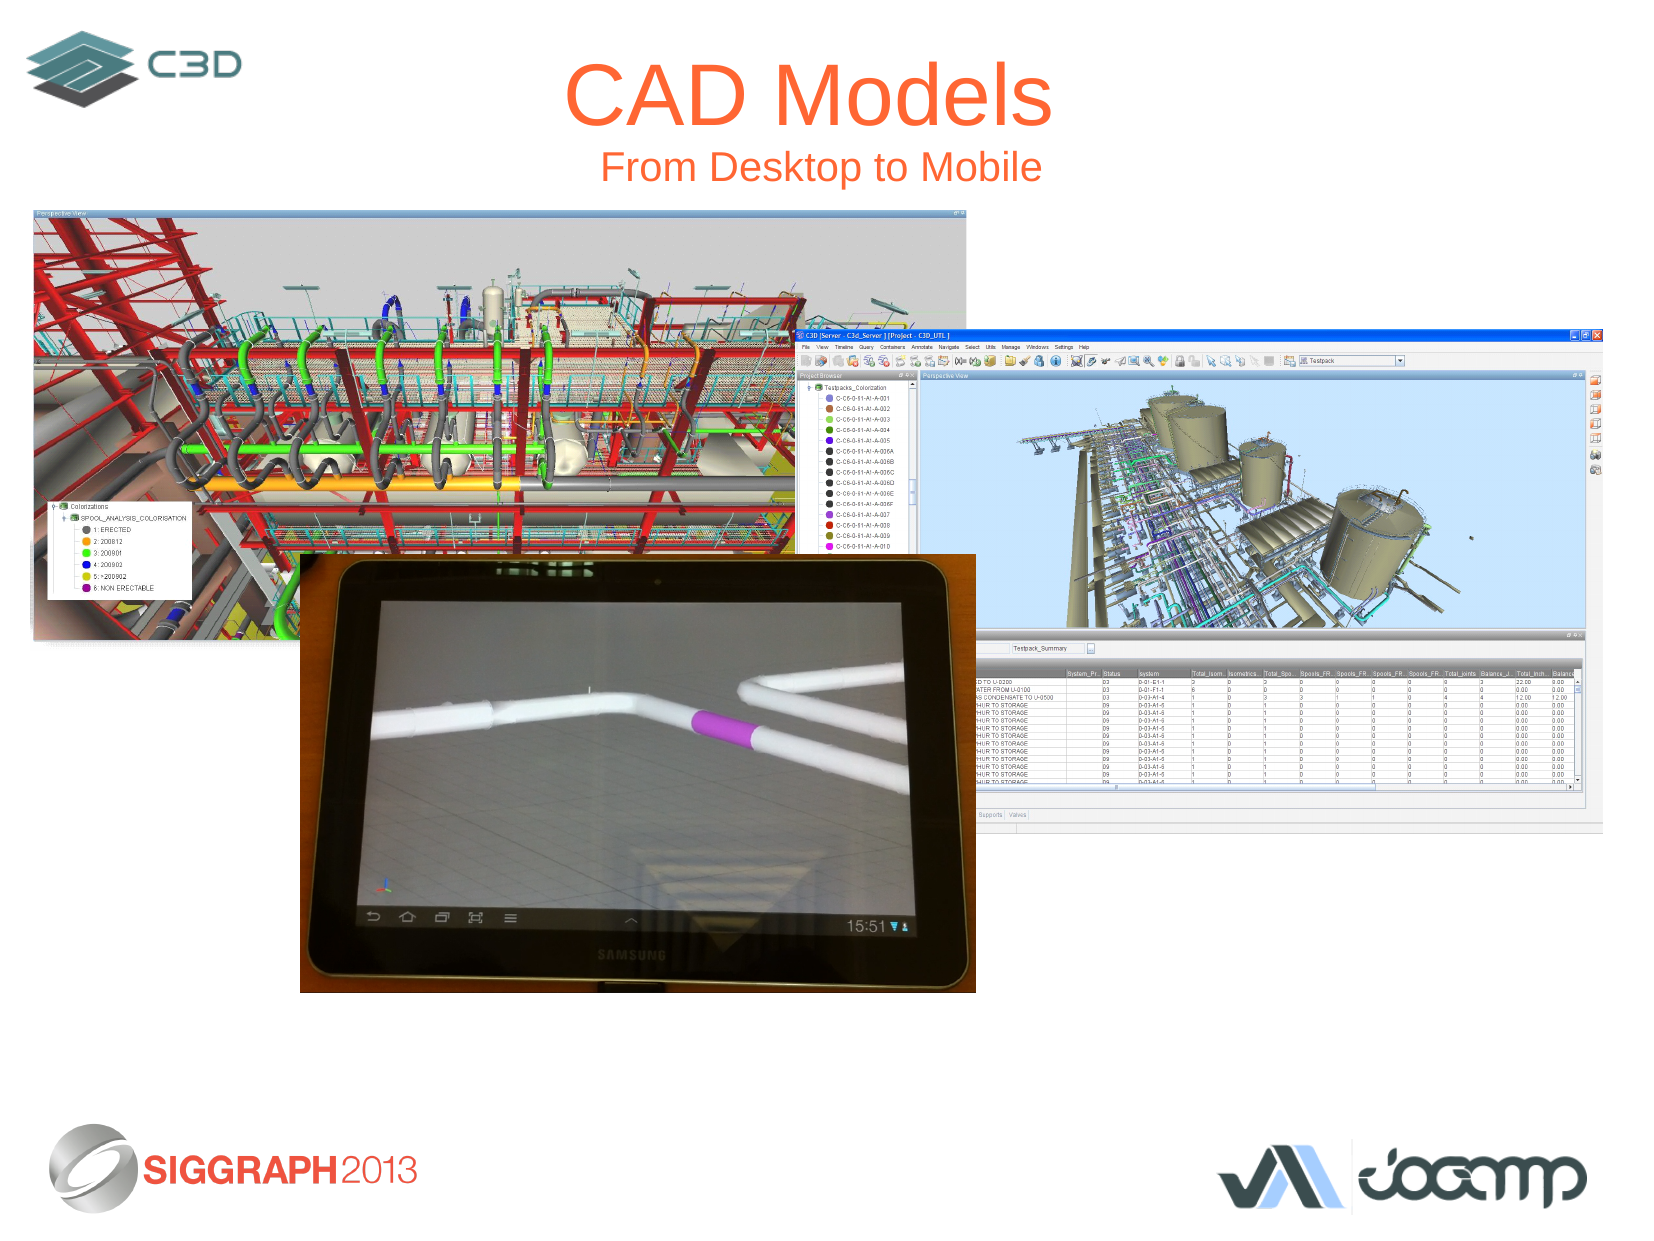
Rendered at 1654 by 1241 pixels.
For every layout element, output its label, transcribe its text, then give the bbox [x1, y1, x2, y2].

picture [22, 29, 256, 110]
picture [30, 210, 1603, 993]
picture [1215, 1139, 1587, 1215]
title CAD Models From Desktop to Mobile [68, 46, 1576, 191]
picture [45, 1122, 421, 1215]
